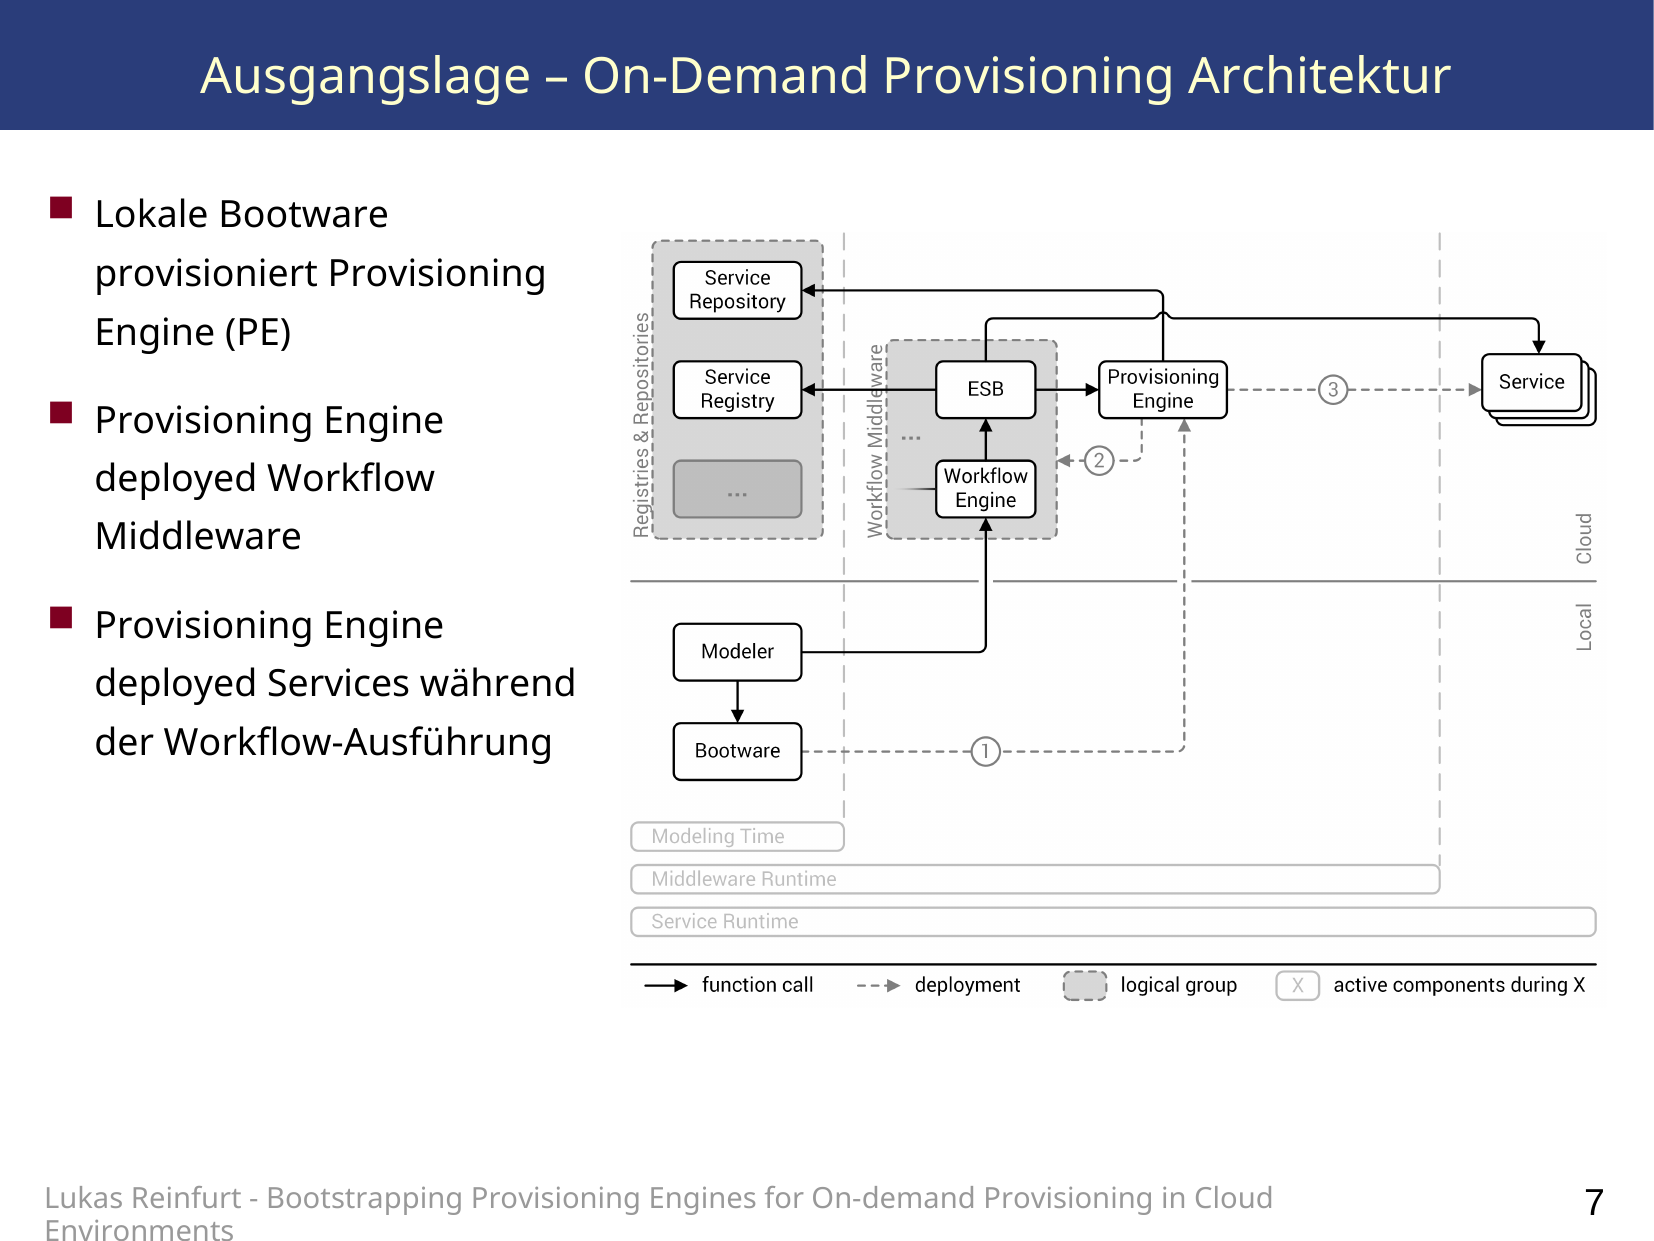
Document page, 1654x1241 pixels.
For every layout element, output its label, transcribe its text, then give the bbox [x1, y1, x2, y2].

list Lokale Bootware provisioniert Provisioning Engine (PE) Provisioning Engine deployed Workflow Middleware Provisioning Engine deployed Services während der Workflow-Ausführung [47, 177, 603, 1146]
title Ausgangslage – On-Demand Provisioning Architektur [47, 23, 1607, 119]
picture [621, 232, 1607, 1008]
